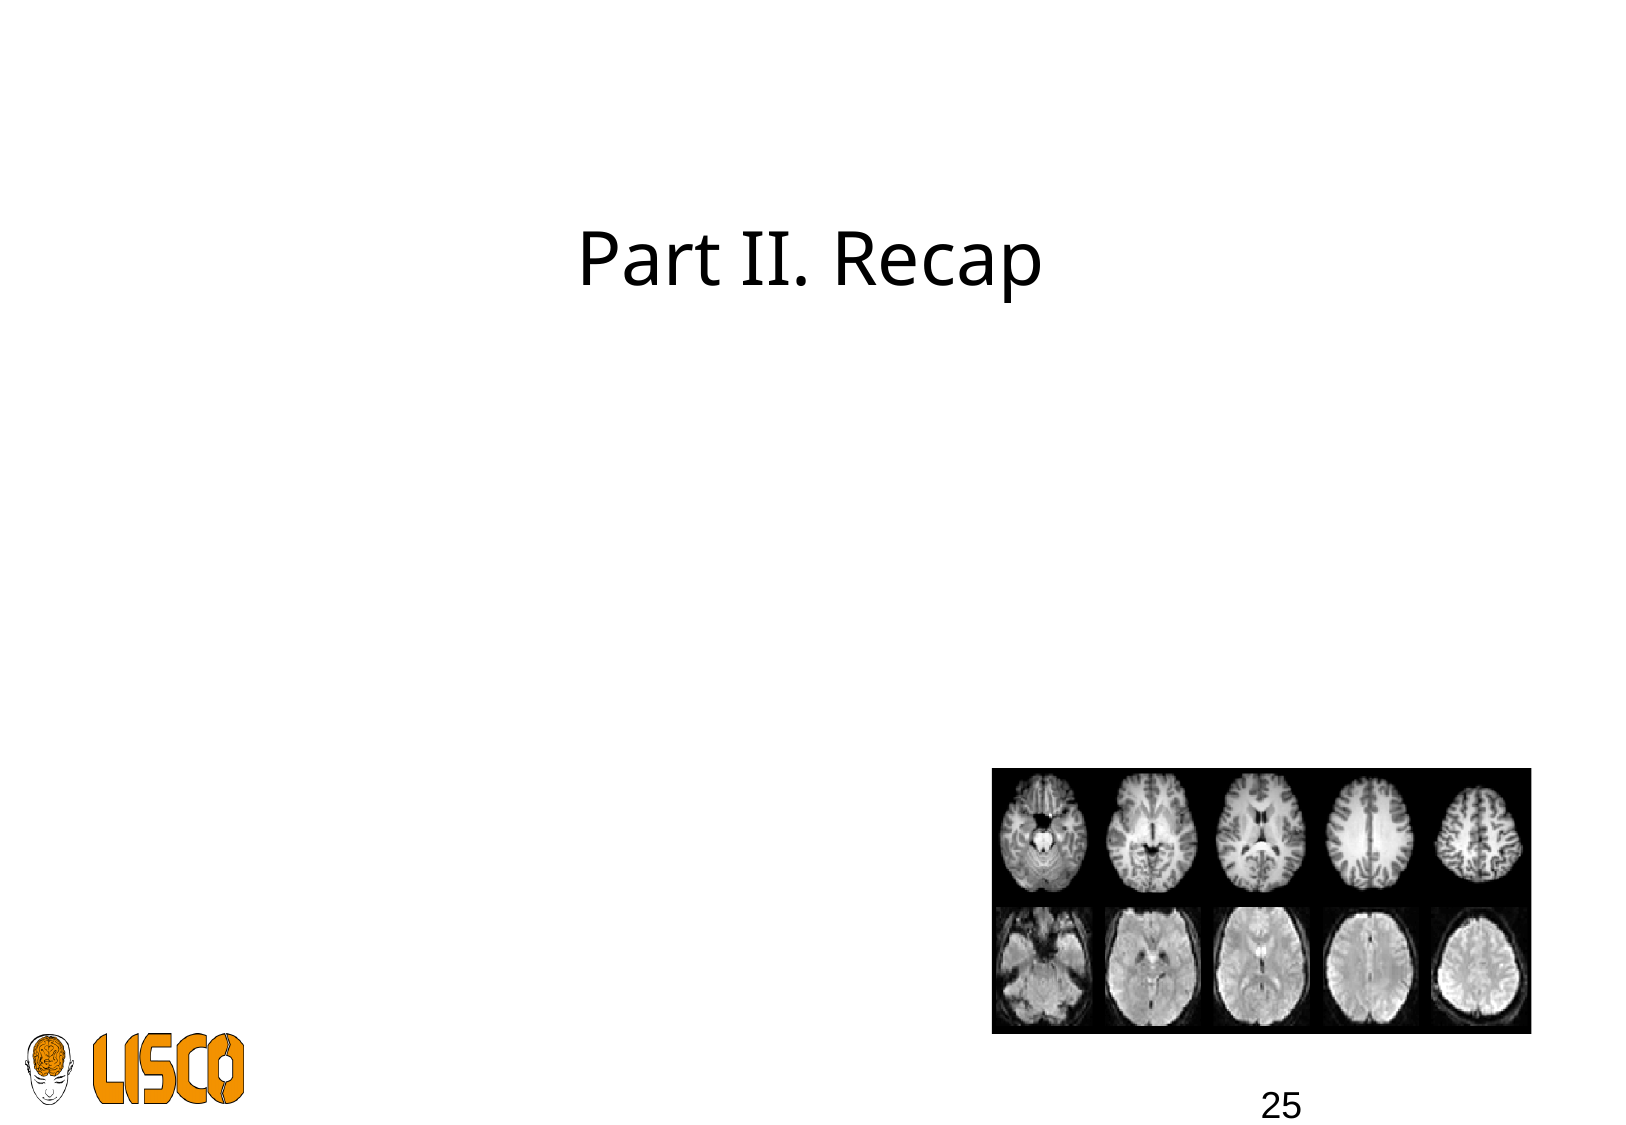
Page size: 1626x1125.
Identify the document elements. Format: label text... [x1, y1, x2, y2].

picture [991, 768, 1532, 1034]
picture [25, 1034, 74, 1105]
picture [93, 1033, 244, 1104]
text_box Part II. Recap [0, 203, 1623, 325]
